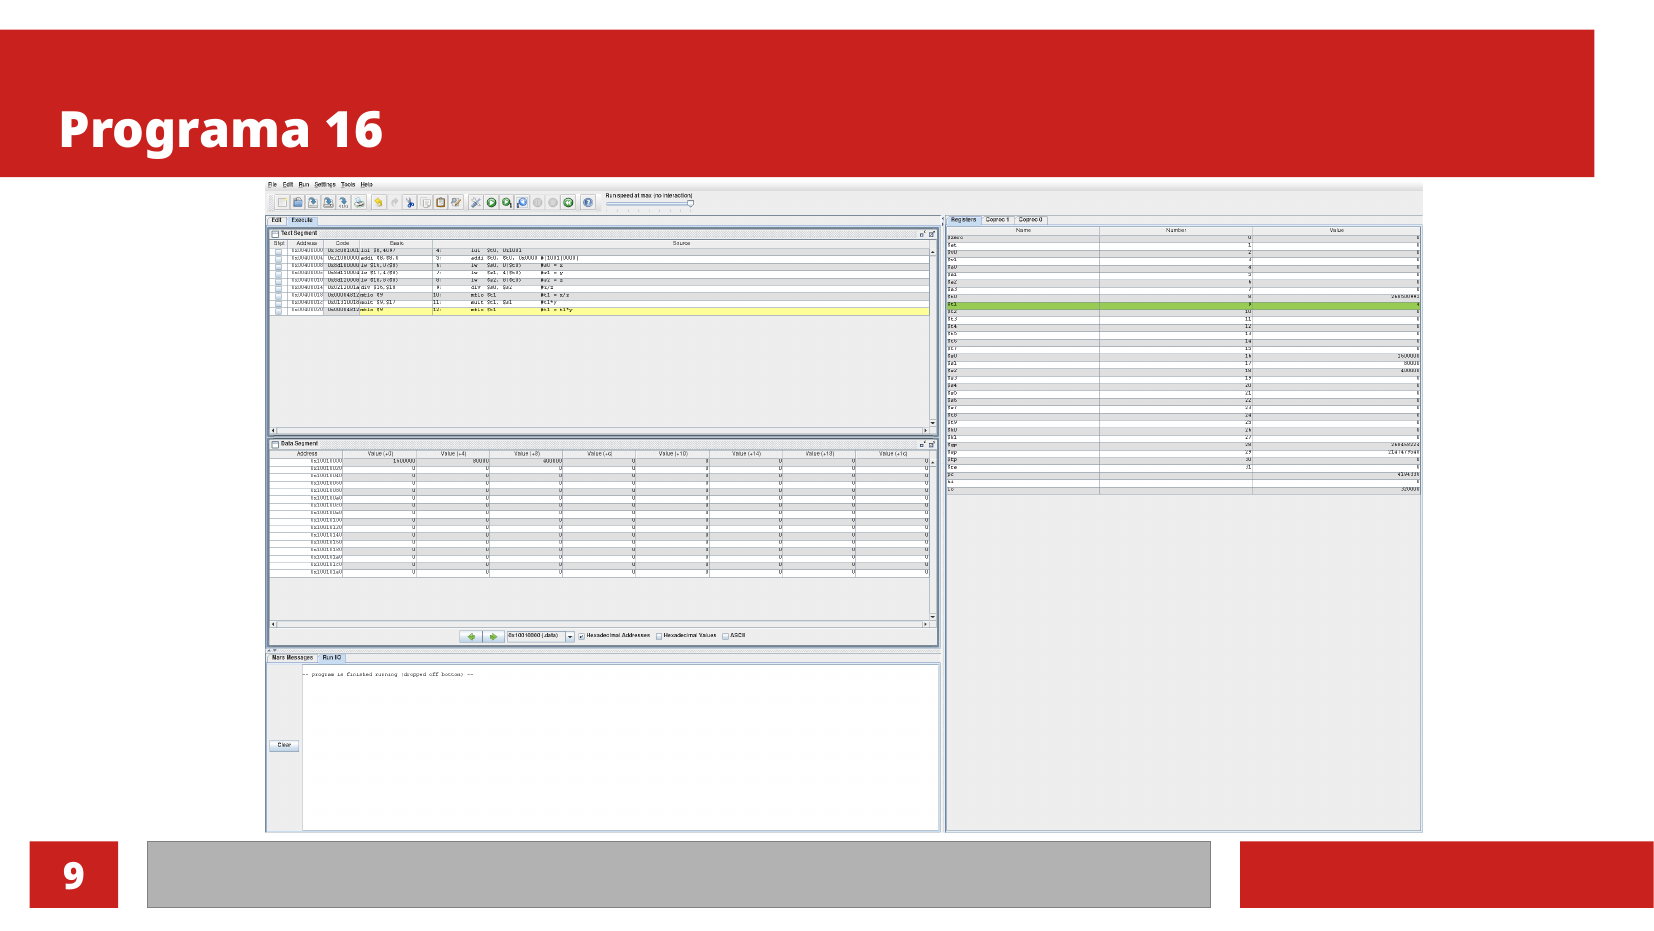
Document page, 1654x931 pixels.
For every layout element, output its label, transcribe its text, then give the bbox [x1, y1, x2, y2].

picture [265, 181, 1423, 833]
title Programa 16 [59, 44, 1595, 163]
